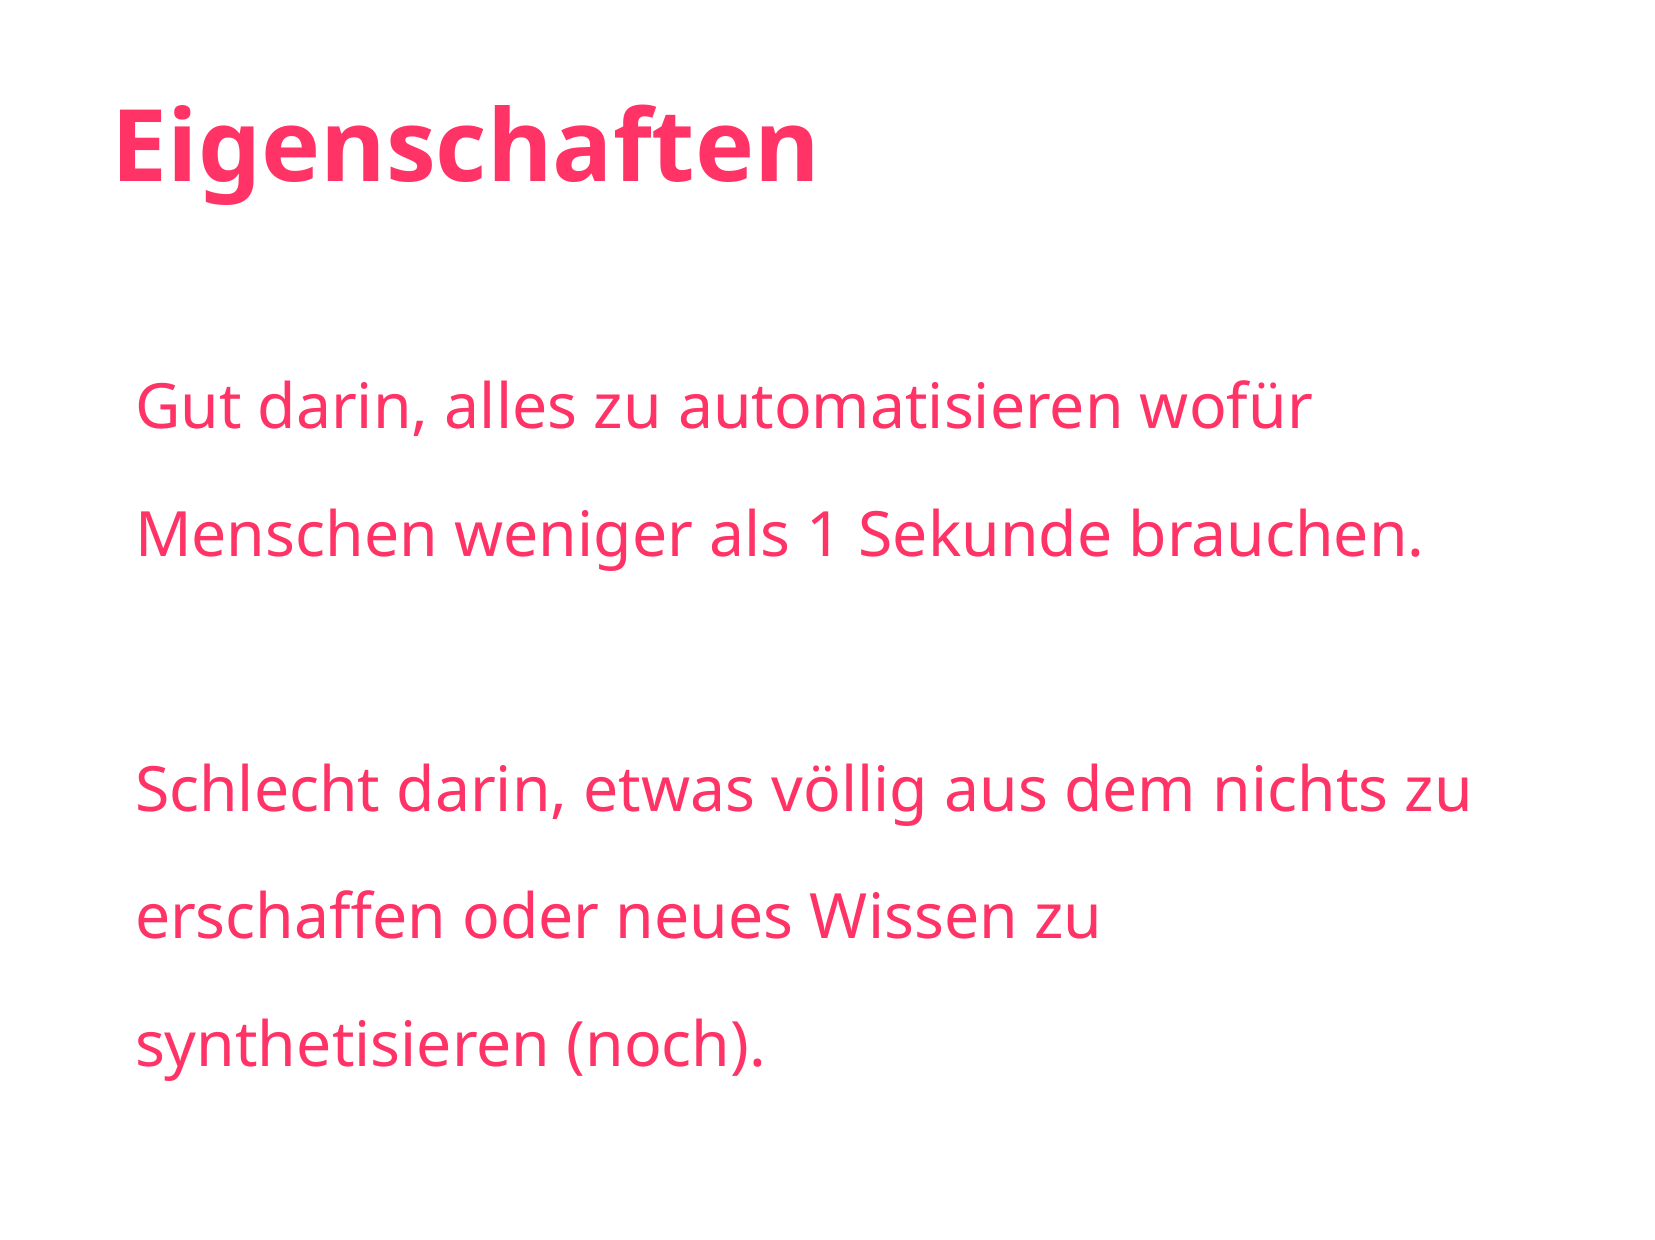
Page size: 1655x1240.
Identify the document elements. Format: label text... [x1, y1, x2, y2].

text_box Eigenschaften [96, 67, 1447, 195]
title Gut darin, alles zu automatisieren wofür Menschen weniger als 1 Sekunde brauchen. Schlecht darin, etwas völlig aus dem nichts zu erschaffen oder neues Wissen zu synthetisieren (noch). [135, 404, 1531, 1000]
